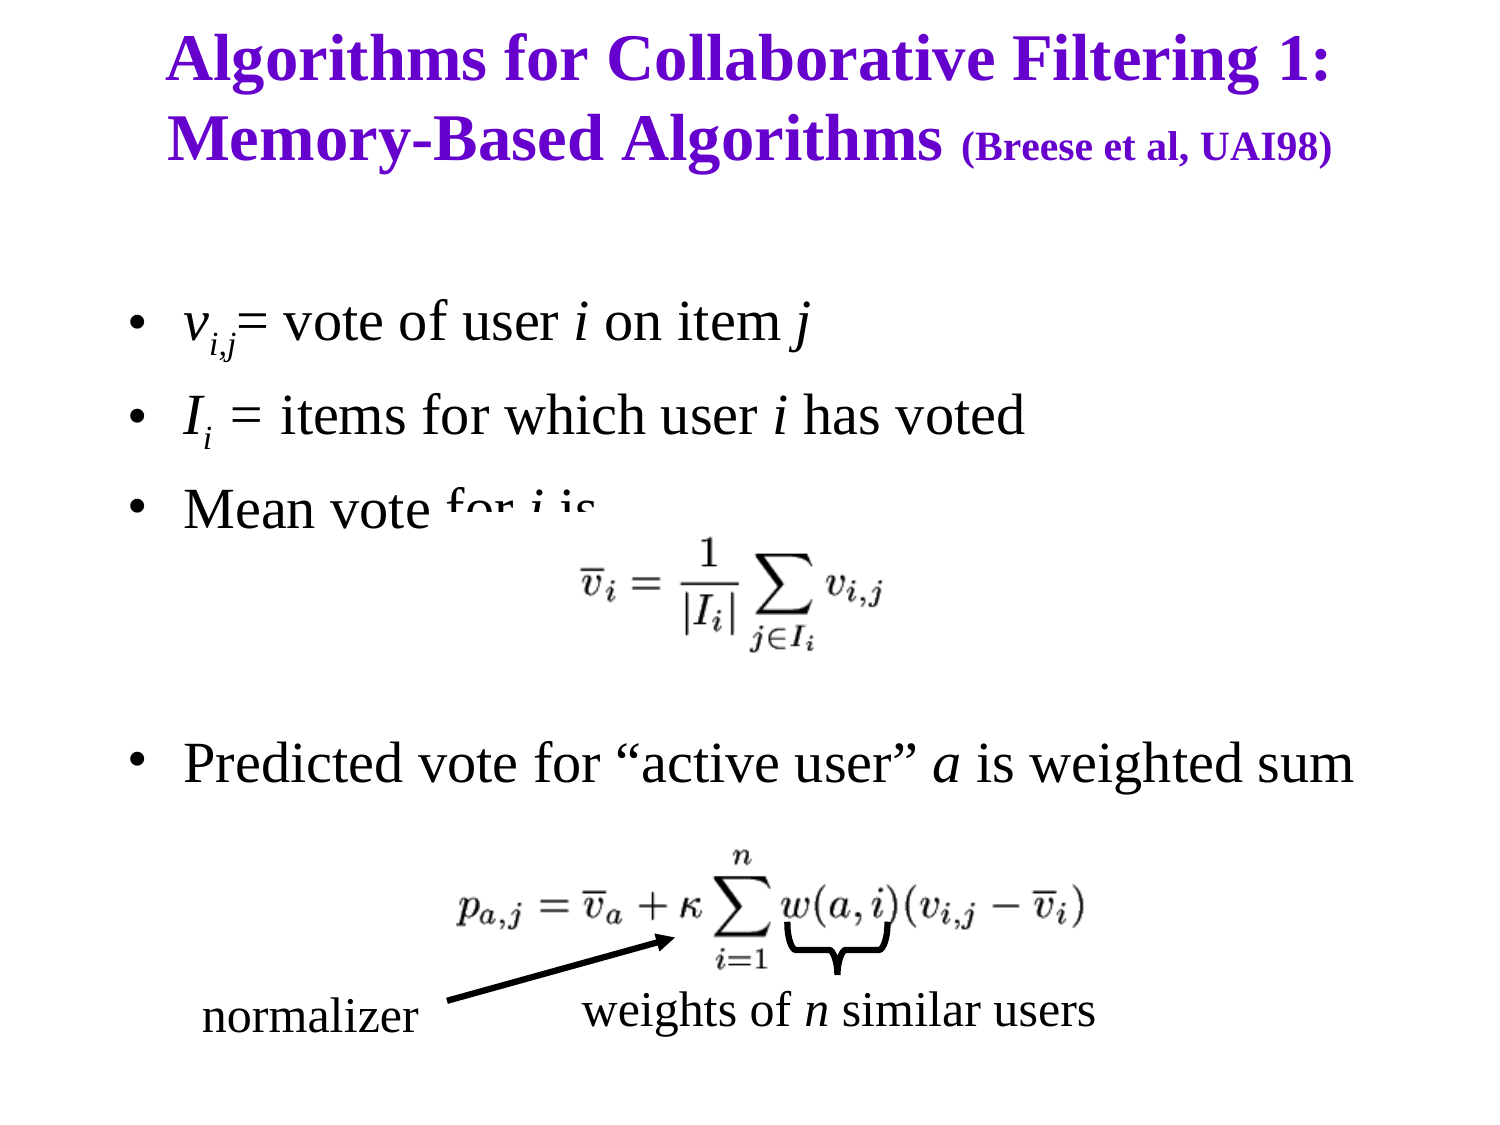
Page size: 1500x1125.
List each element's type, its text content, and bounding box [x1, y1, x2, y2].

text_box normalizer [186, 974, 434, 1051]
text_box weights of n similar users [566, 969, 1112, 1045]
list vi,j= vote of user i on item j Ii = items for which user i has voted Mean vote for i is Predicted vote for “active user” a is weighted sum [112, 275, 1388, 1000]
picture [552, 972, 566, 976]
picture [275, 800, 1138, 976]
title Algorithms for Collaborative Filtering 1: Memory-Based Algorithms (Breese et al, UAI98) [112, 0, 1388, 188]
picture [437, 512, 1051, 676]
